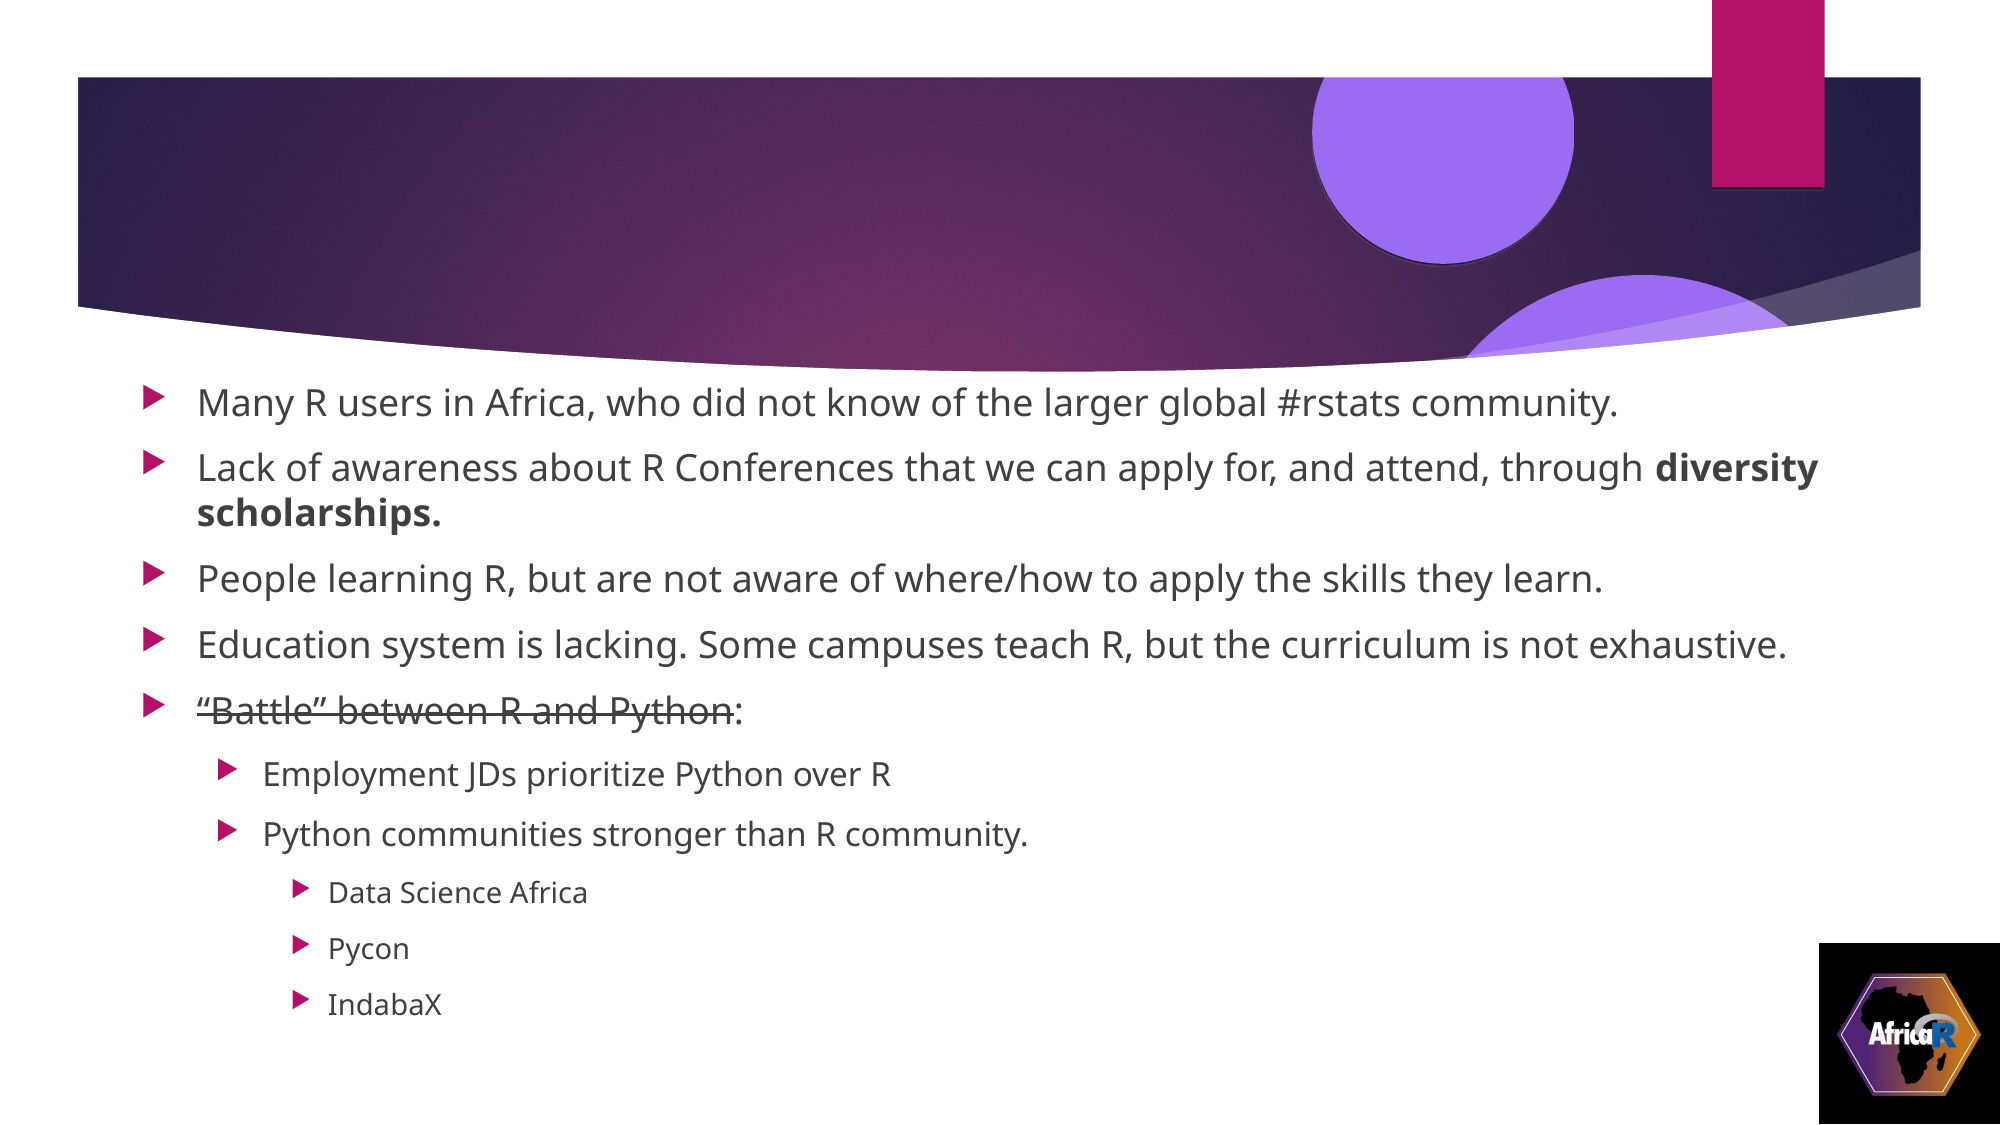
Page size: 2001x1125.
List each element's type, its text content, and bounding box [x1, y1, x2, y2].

picture [79, 78, 1920, 371]
picture [1819, 943, 2000, 1124]
picture [1383, 250, 1401, 258]
text_box Many R users in Africa, who did not know of the larger global #rstats community. Lack of awareness about R Conferences that we can apply for, and attend, through diversity scholarships. People learning R, but are not aware of where/how to apply the skills they learn. Education system is lacking. Some campuses teach R, but the curriculum is not exhaustive. “Battle” between R and Python: Employment JDs prioritize Python over R Python communities stronger than R community. Data Science Africa Pycon IndabaX [125, 371, 1855, 1034]
